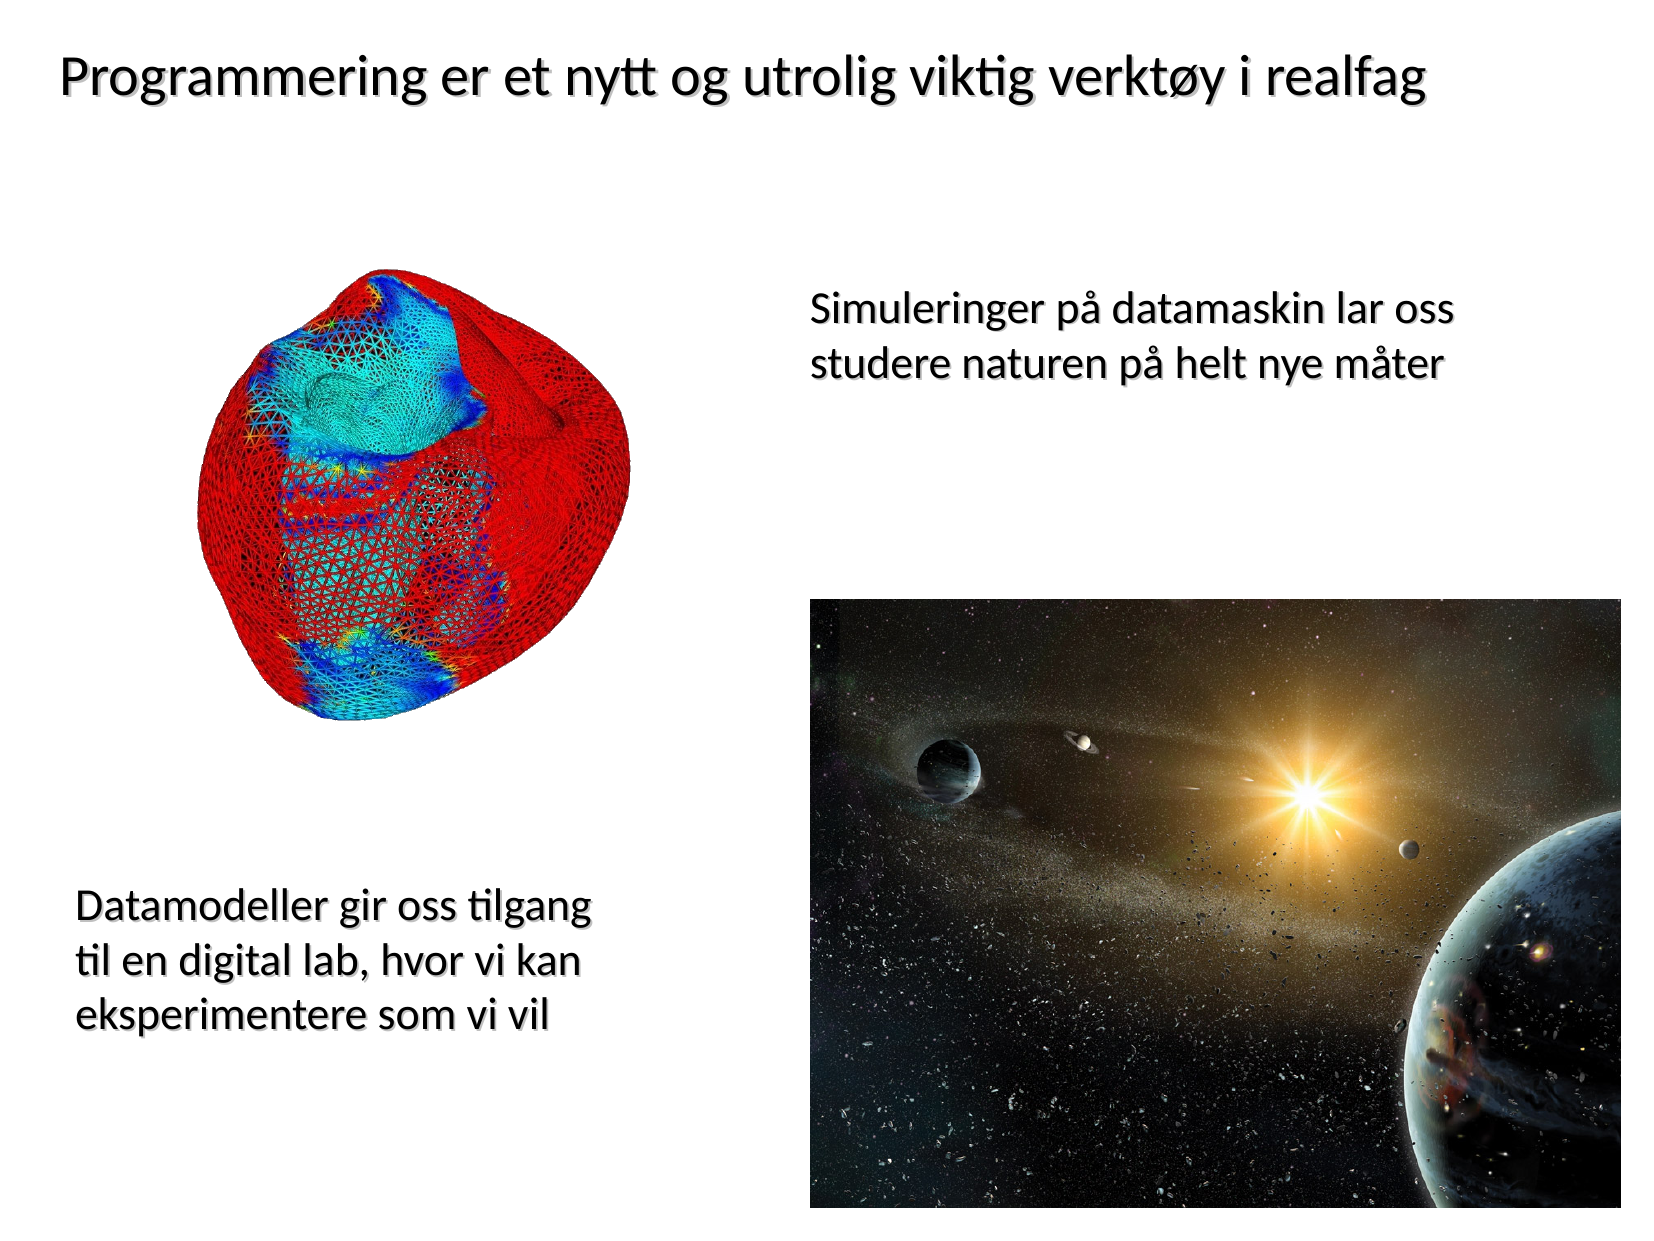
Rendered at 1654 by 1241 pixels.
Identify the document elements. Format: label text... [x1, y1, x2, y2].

text_box Programmering er et nytt og utrolig viktig verktøy i realfag [44, 29, 1485, 258]
text_box Simuleringer på datamaskin lar oss studere naturen på helt nye måter [795, 269, 1653, 498]
text_box Datamodeller gir oss tilgang til en digital lab, hvor vi kan eksperimentere som vi vil [60, 866, 1501, 1125]
picture [56, 229, 751, 751]
picture [810, 599, 1621, 1208]
